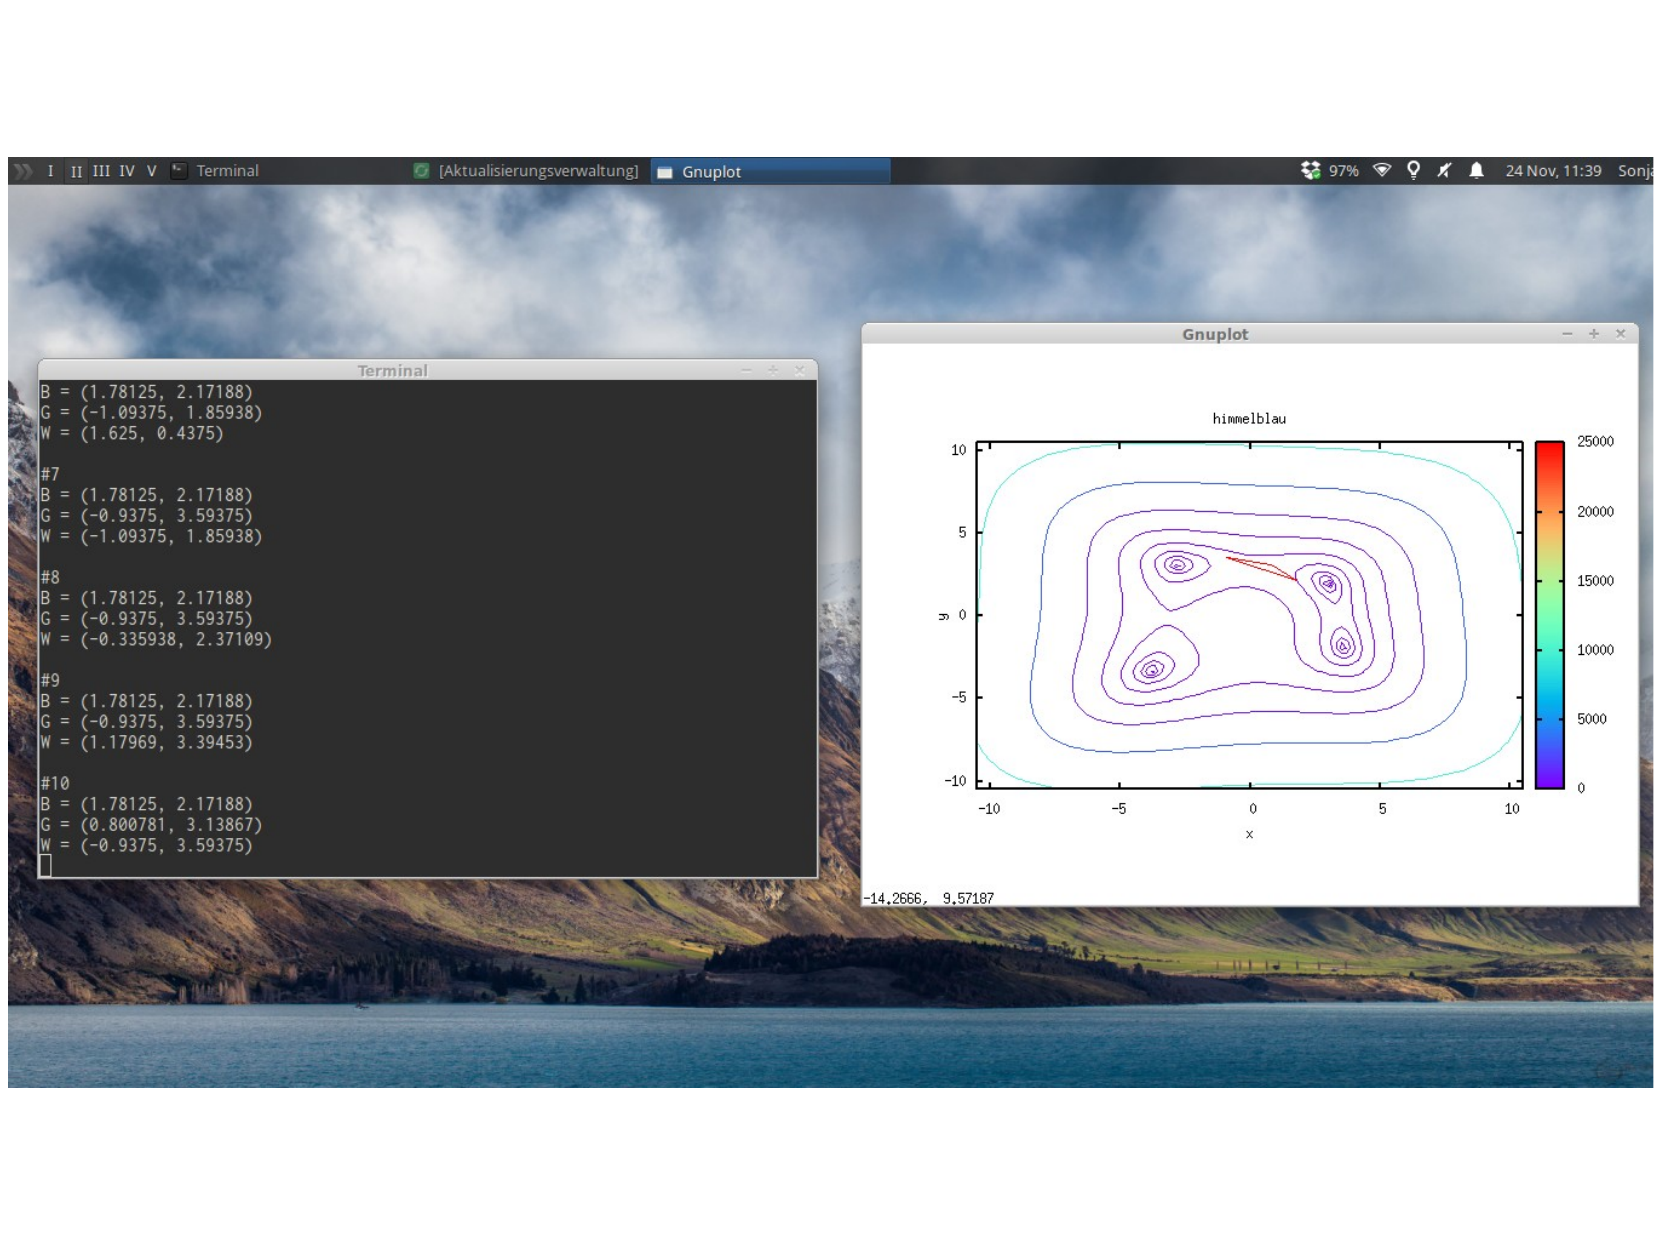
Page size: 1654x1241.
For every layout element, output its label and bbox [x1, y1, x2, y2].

picture [8, 157, 1654, 1088]
